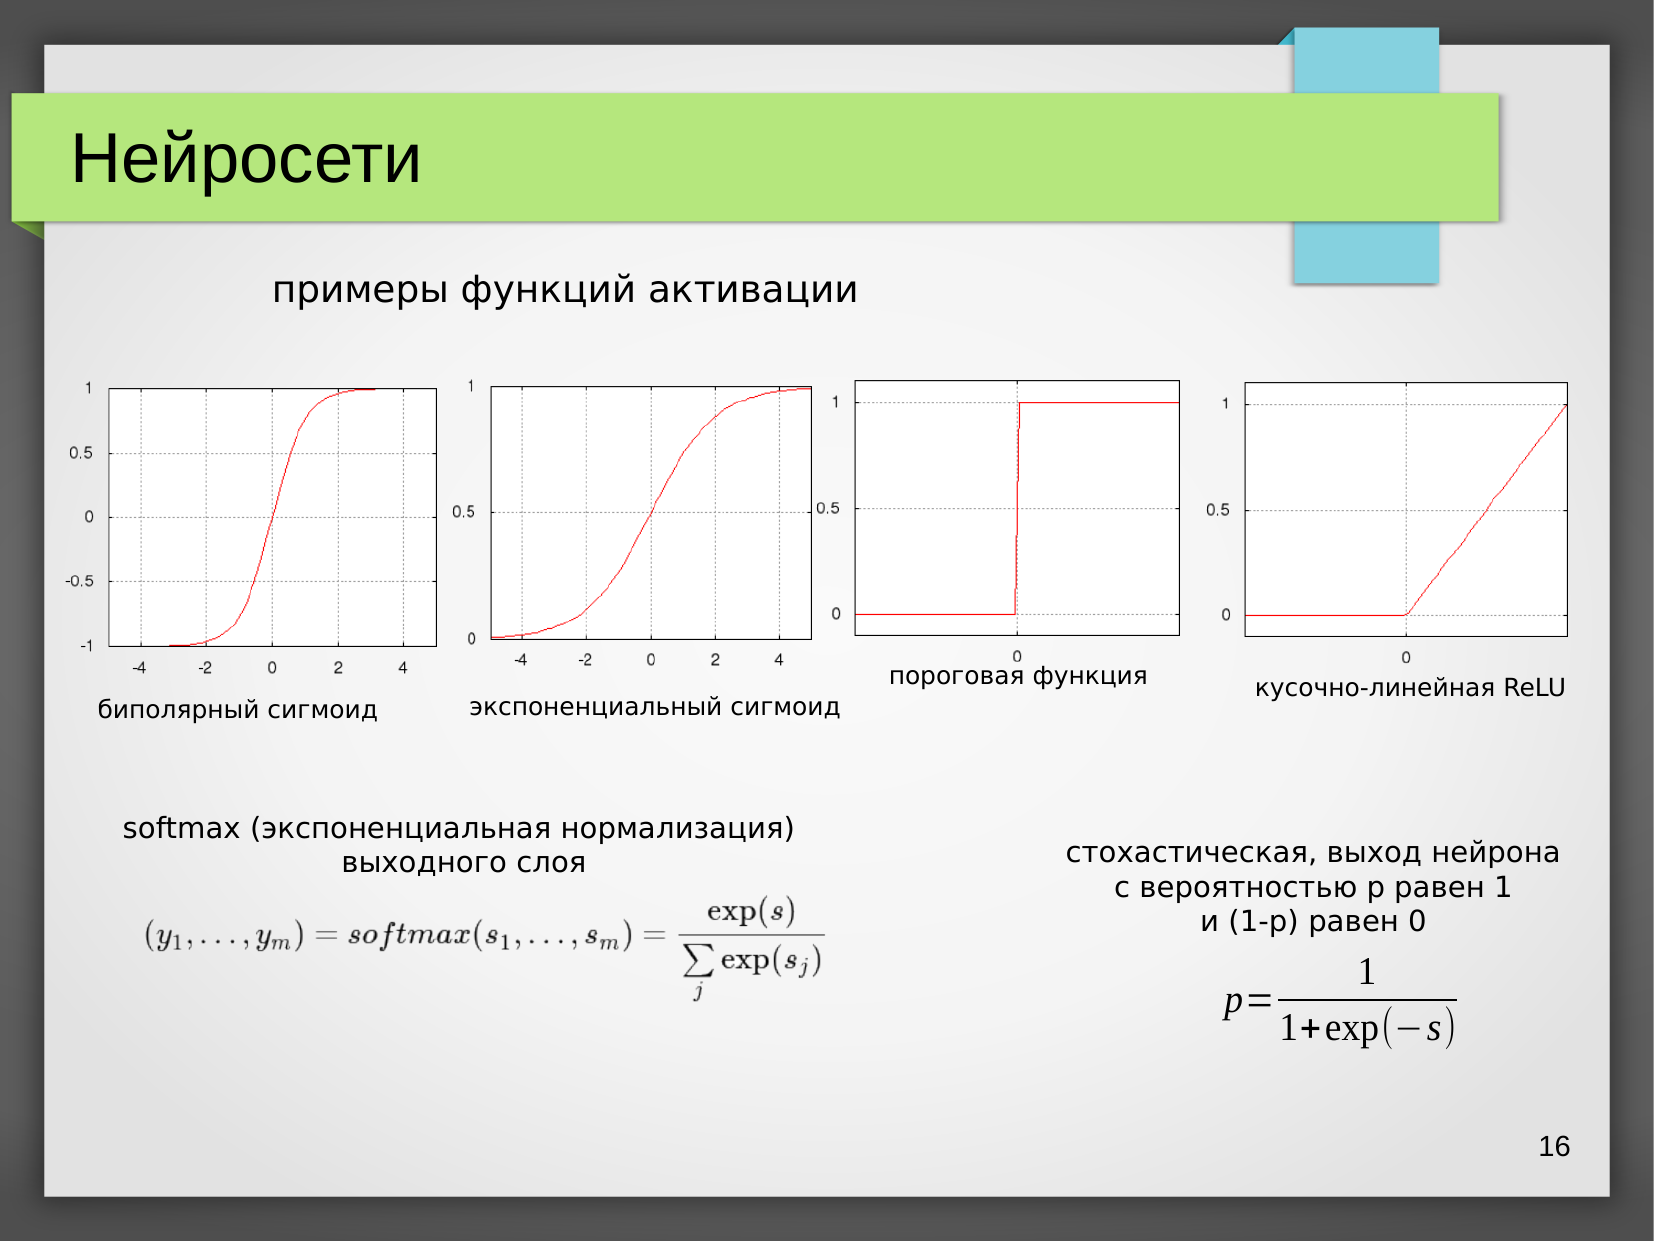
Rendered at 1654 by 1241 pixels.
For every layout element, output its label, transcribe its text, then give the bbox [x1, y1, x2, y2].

picture [0, 0, 1654, 1241]
text_box пороговая функция [874, 653, 1182, 698]
text_box softmax (экспоненциальная нормализация) выходного слоя [106, 804, 822, 888]
text_box биполярный сигмоид [82, 688, 448, 733]
title Нейросети [70, 118, 1205, 199]
text_box экспоненциальный сигмоид [448, 685, 863, 733]
text_box стохастическая, выход нейрона с вероятностью p равен 1 и (1-p) равен 0 [1044, 828, 1583, 946]
chart [1213, 958, 1465, 1053]
text_box примеры функций активации [257, 260, 1028, 319]
text_box кусочно-линейная ReLU [1240, 665, 1595, 710]
